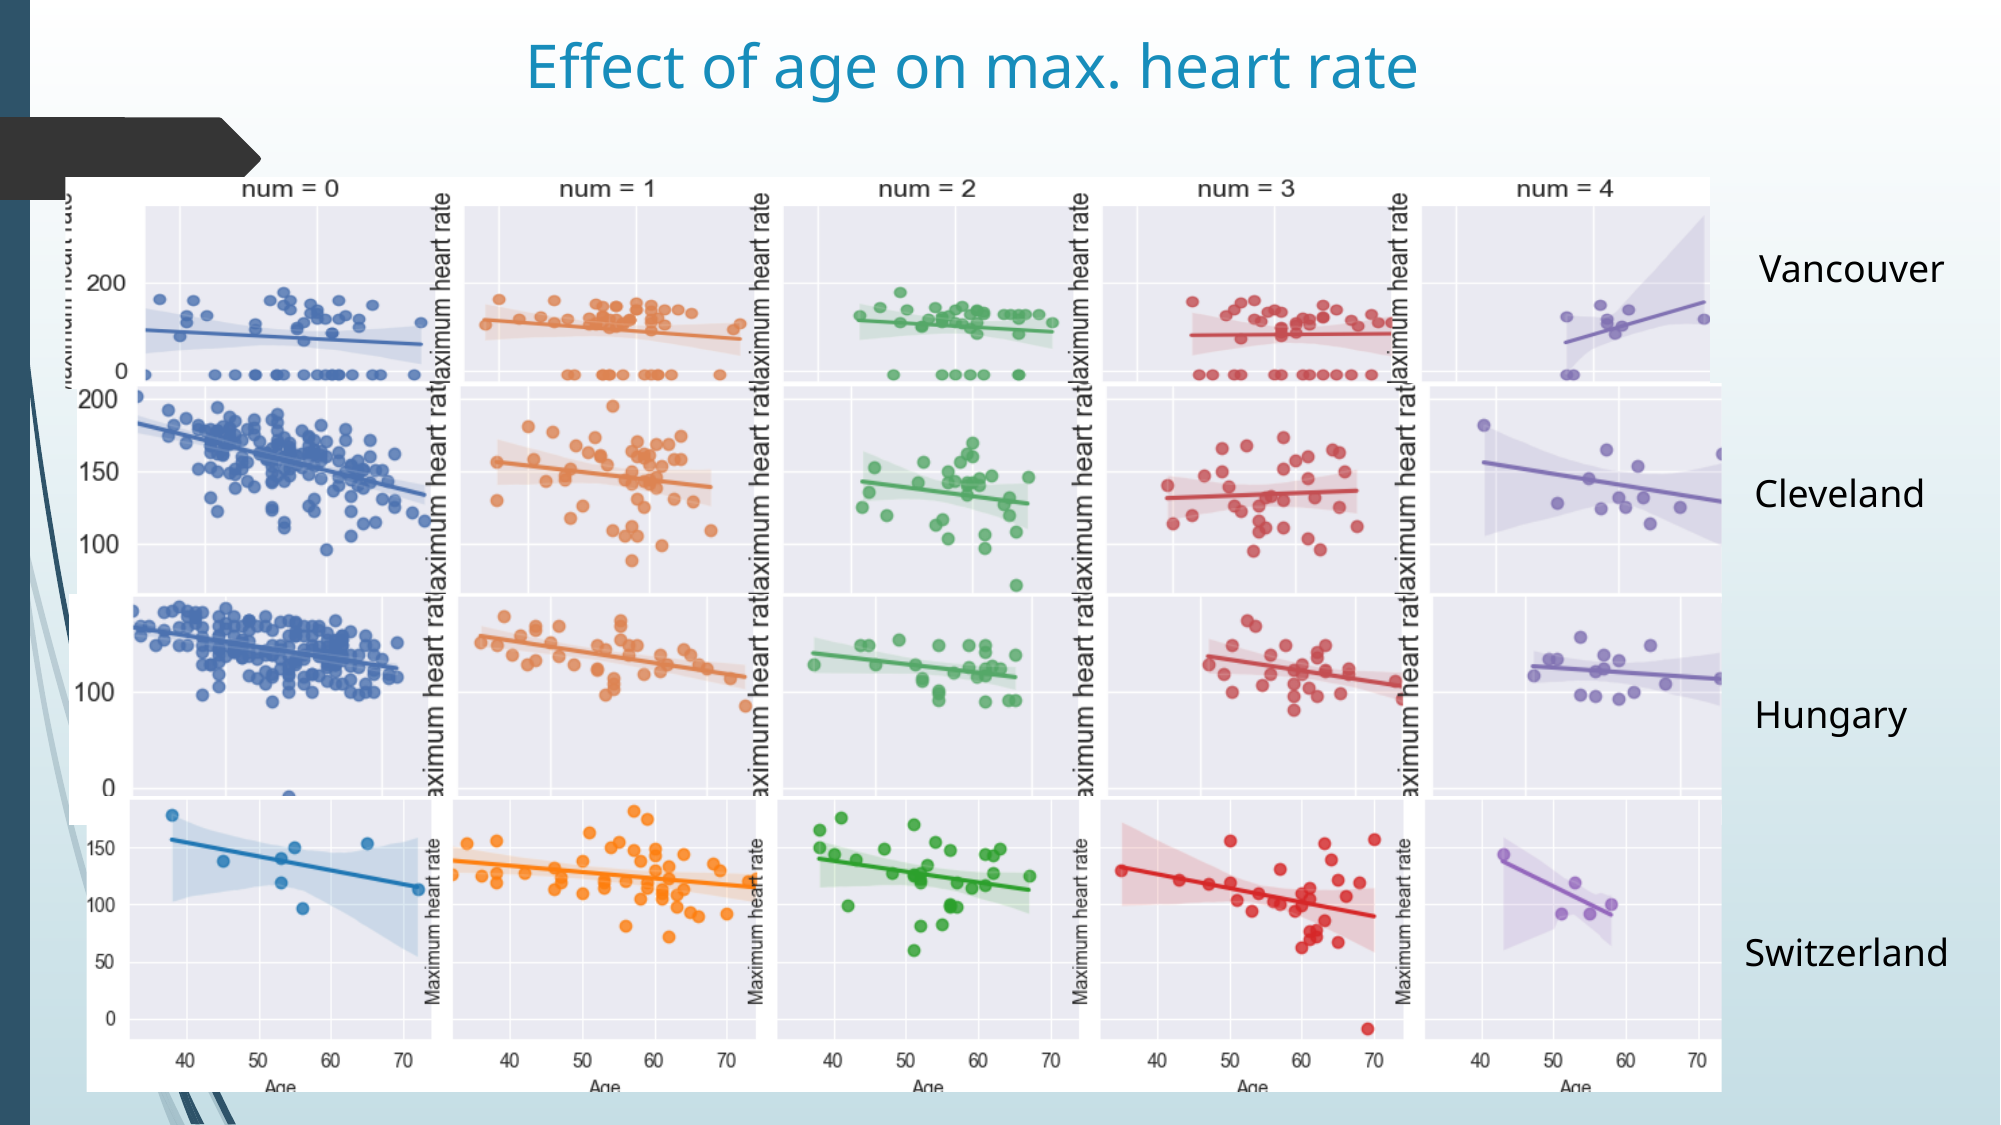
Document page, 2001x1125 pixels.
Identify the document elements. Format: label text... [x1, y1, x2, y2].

text_box Hungary [1739, 683, 1964, 744]
text_box Cleveland [1739, 462, 1964, 524]
picture [65, 177, 1722, 1092]
text_box Switzerland [1729, 921, 1969, 982]
text_box Vancouver [1744, 237, 2000, 298]
title Effect of age on max. heart rate [118, 20, 1844, 113]
